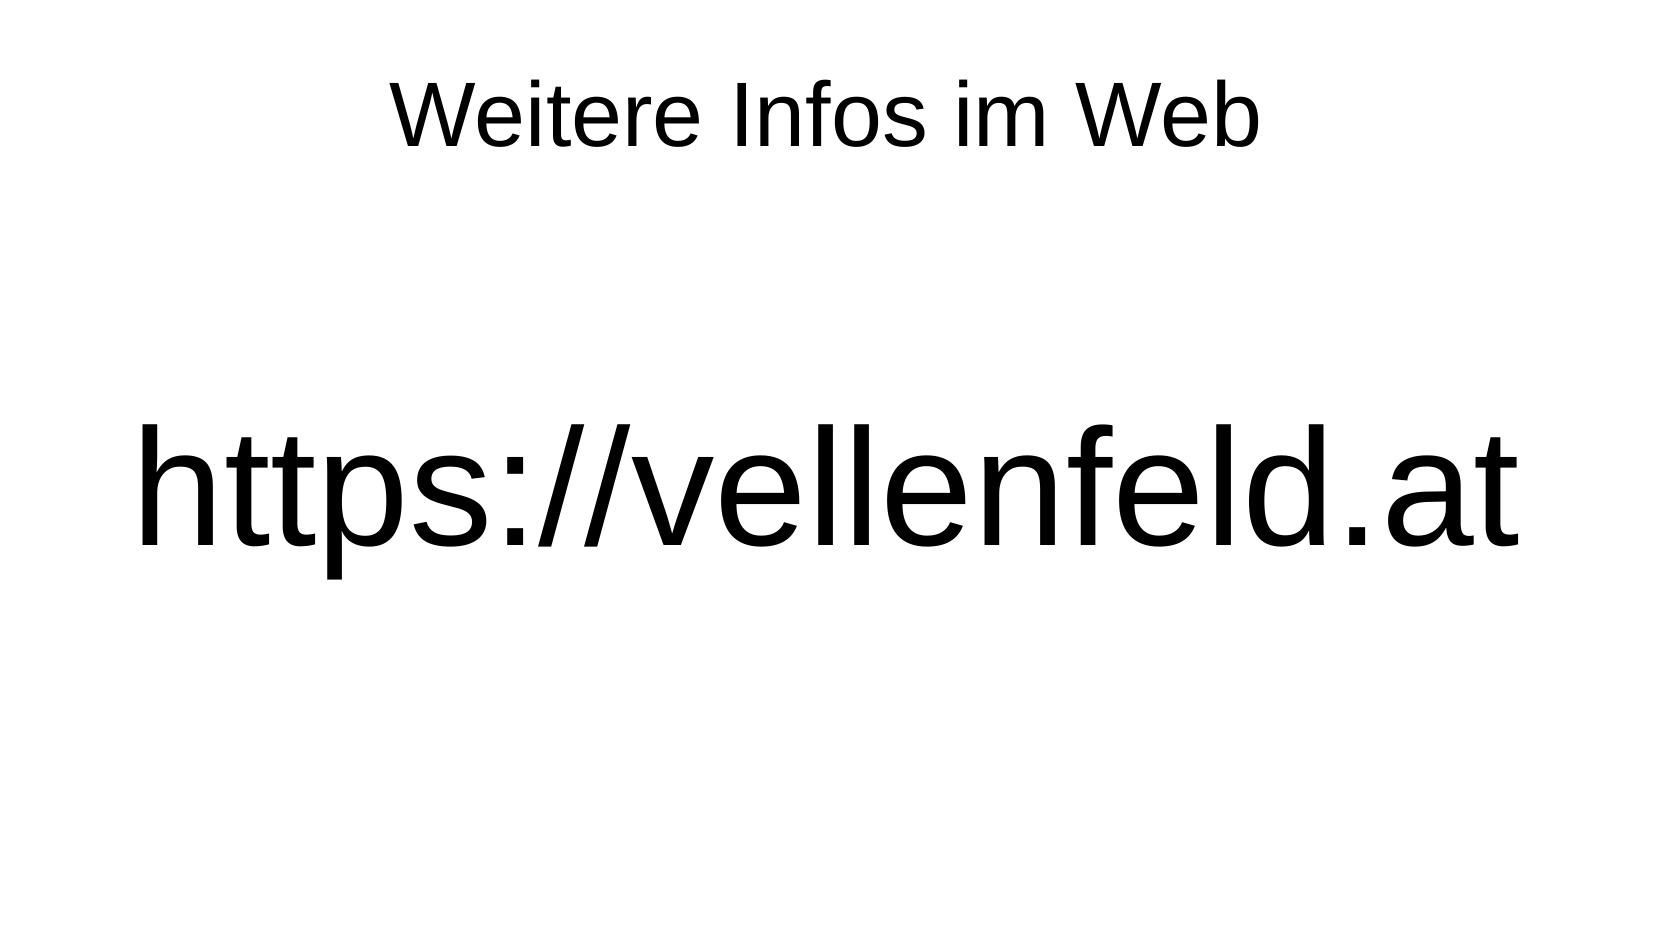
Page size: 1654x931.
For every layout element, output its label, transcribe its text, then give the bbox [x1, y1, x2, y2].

subtitle https://vellenfeld.at [82, 217, 1571, 758]
title Weitere Infos im Web [82, 37, 1571, 193]
